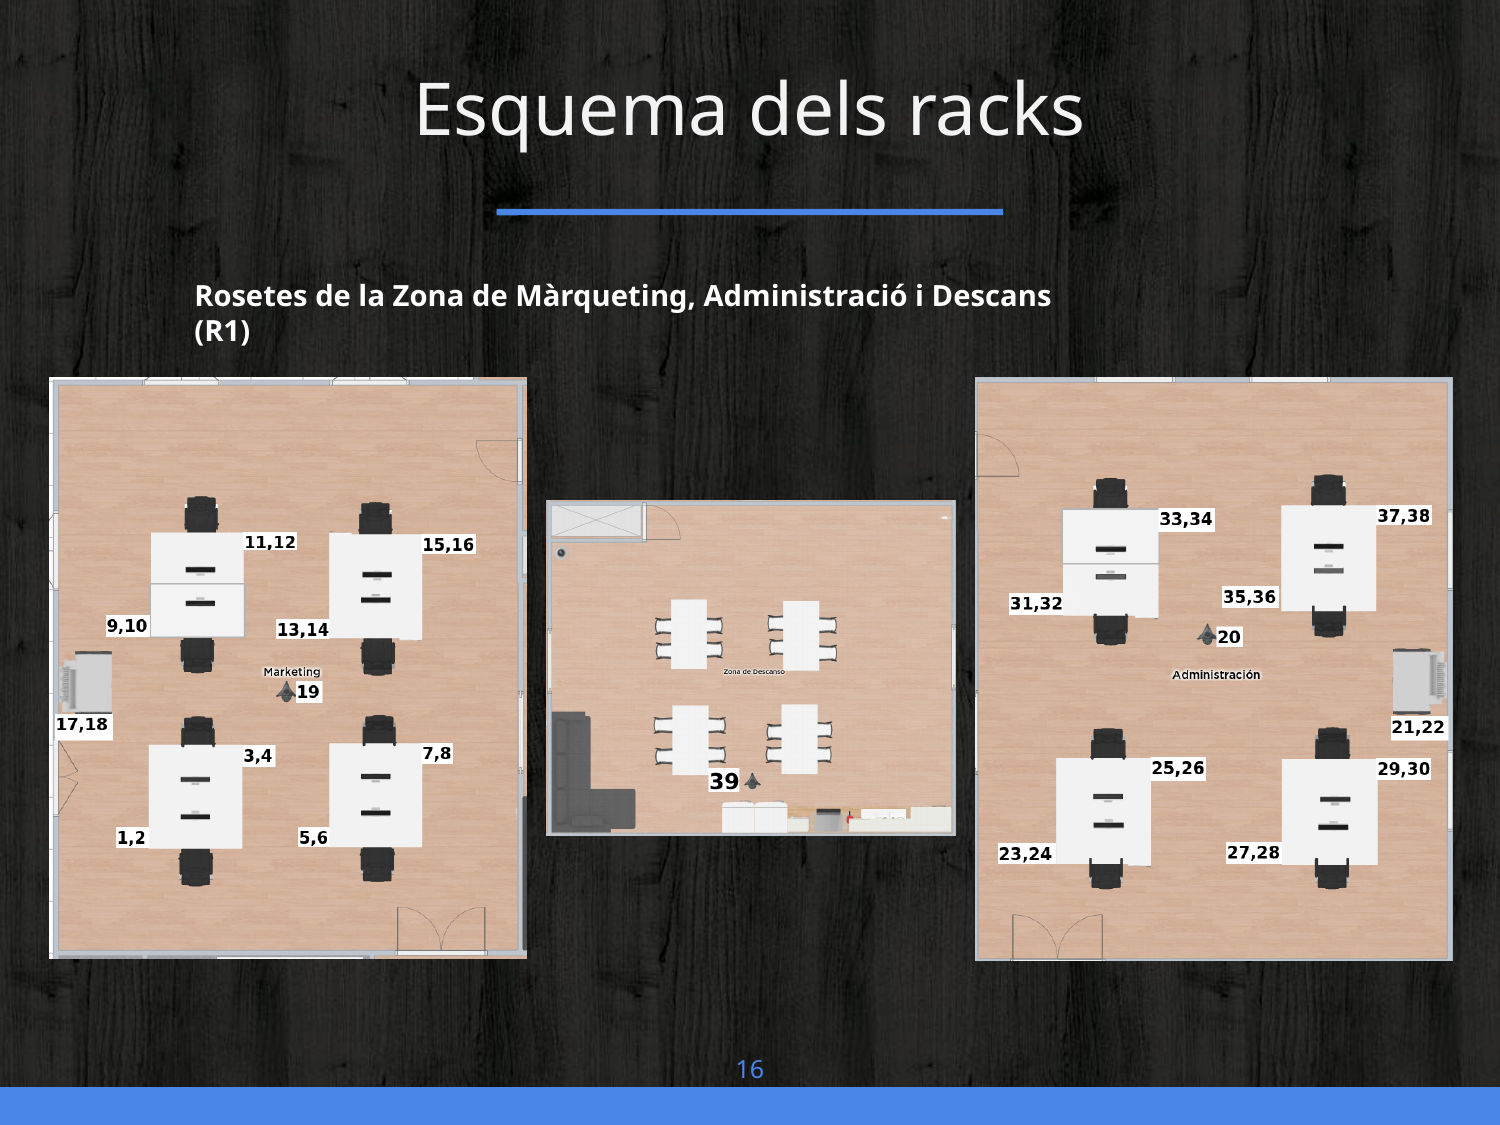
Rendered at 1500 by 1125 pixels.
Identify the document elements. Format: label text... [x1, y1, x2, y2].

text_box Rosetes de la Zona de Màrqueting, Administració i Descans (R1) [179, 262, 1108, 346]
text_box [0, 1087, 1500, 1125]
slide_number 16 [705, 1038, 795, 1087]
title Esquema dels racks [75, 0, 1425, 213]
picture [0, 0, 1500, 1087]
